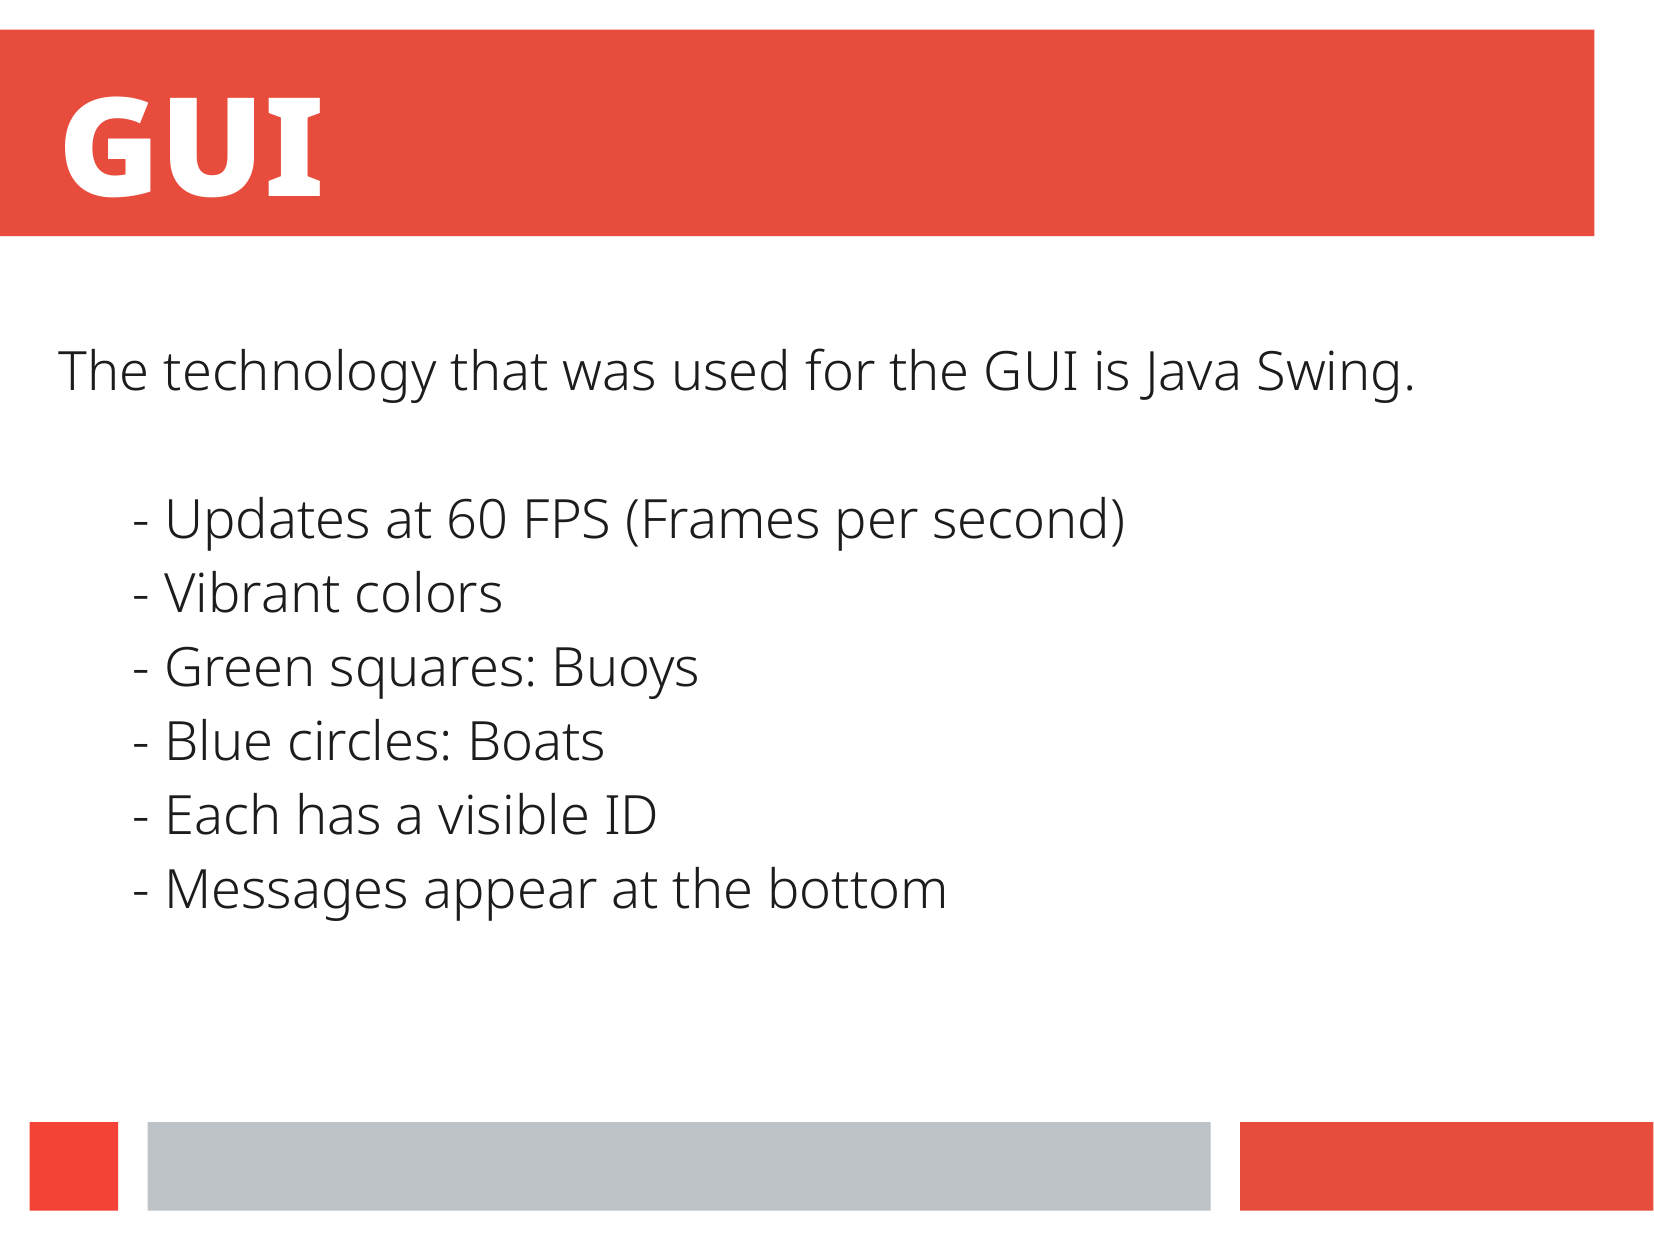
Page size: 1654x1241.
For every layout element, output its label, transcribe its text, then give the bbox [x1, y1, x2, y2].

subtitle The technology that was used for the GUI is Java Swing. - Updates at 60 FPS (Frames per second) - Vibrant colors - Green squares: Buoys - Blue circles: Boats - Each has a visible ID - Messages appear at the bottom [59, 332, 1565, 1086]
title GUI [59, 29, 1595, 237]
